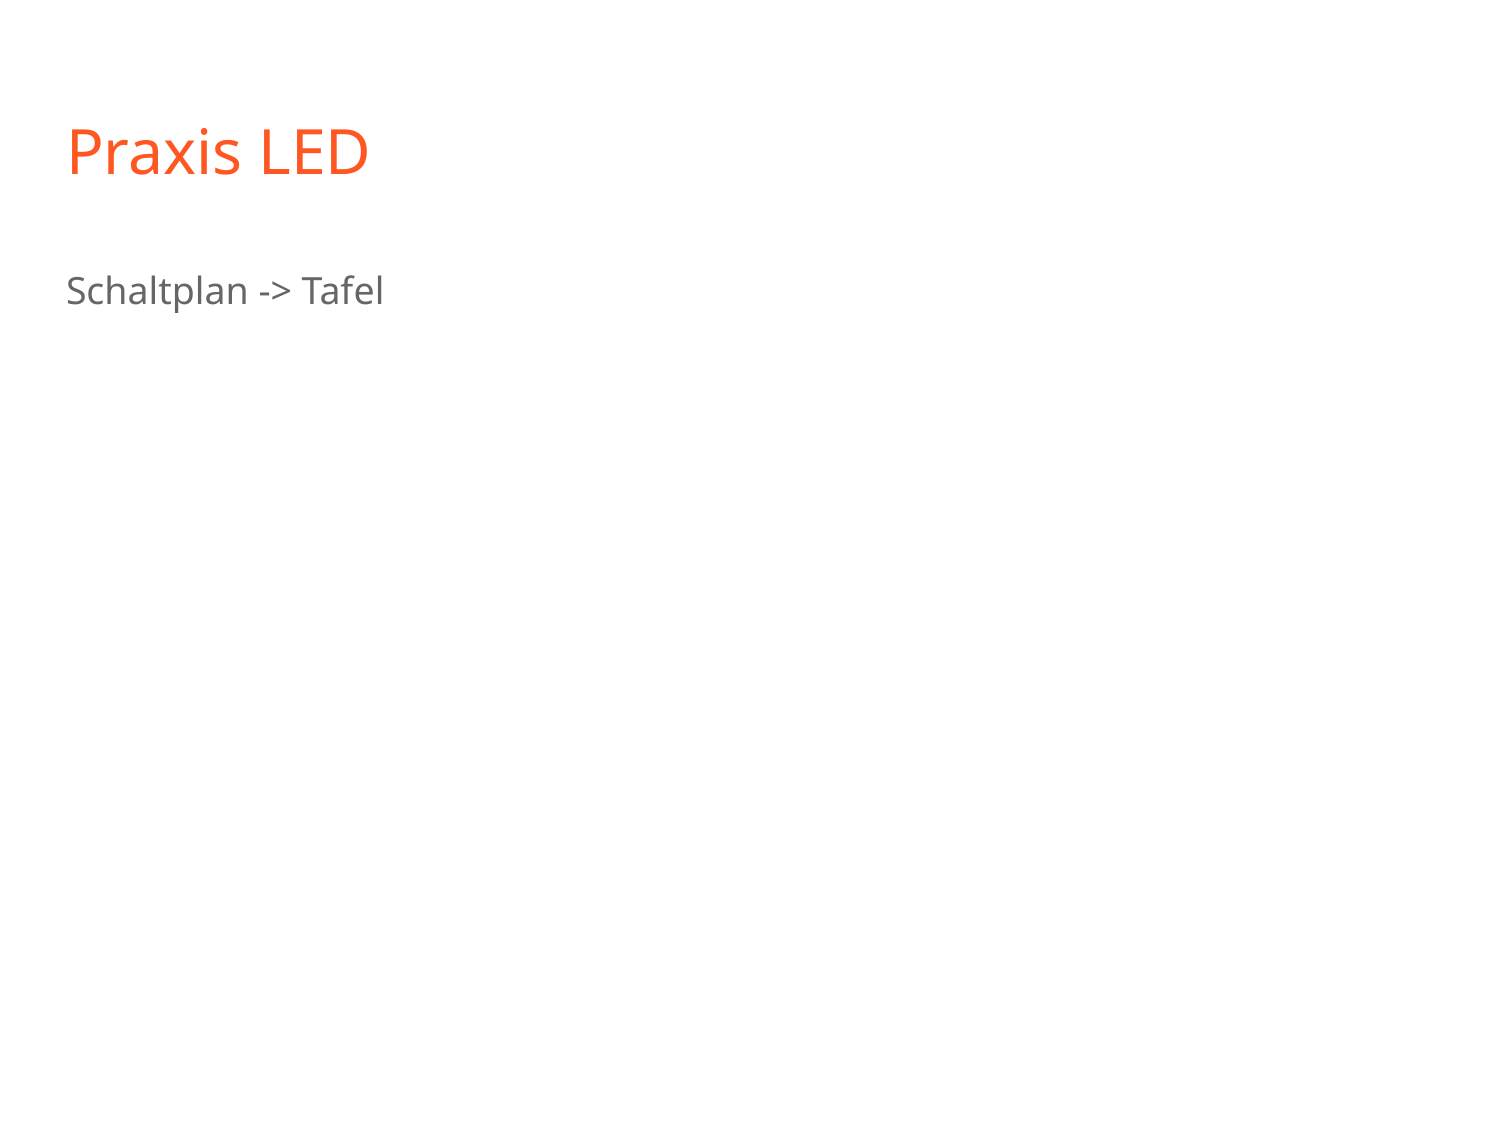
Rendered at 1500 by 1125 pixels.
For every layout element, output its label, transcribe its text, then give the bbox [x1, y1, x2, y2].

title Praxis LED [51, 97, 1449, 223]
list Schaltplan -> Tafel [51, 252, 1449, 1000]
